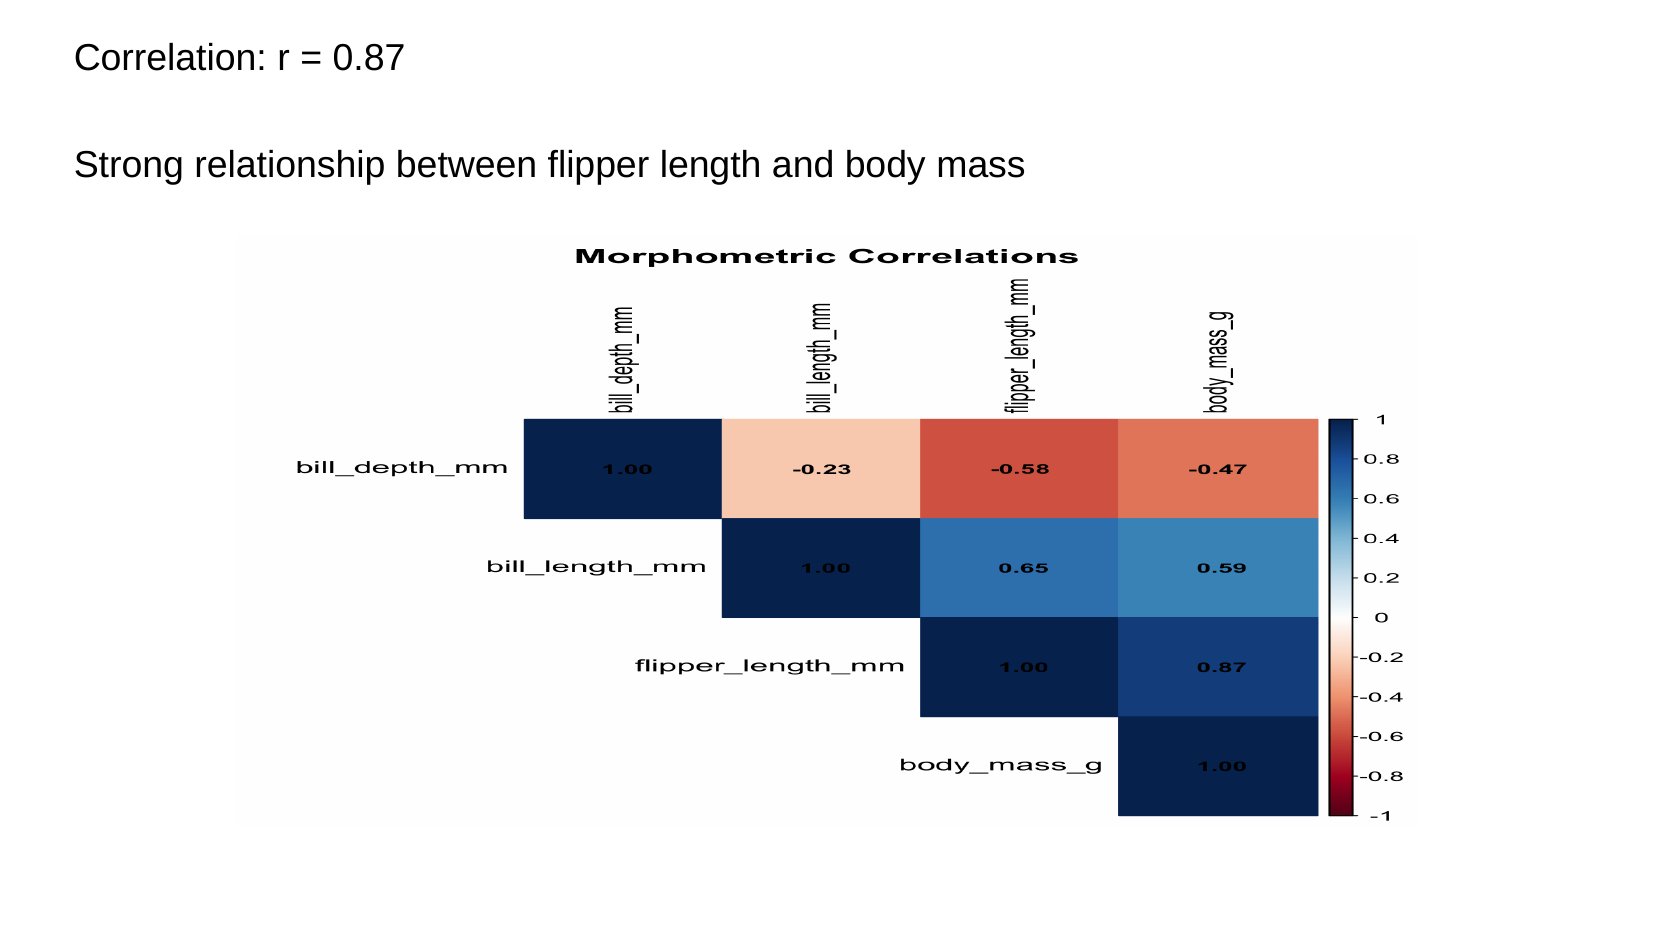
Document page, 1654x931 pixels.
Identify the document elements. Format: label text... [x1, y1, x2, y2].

text_box Correlation: r = 0.87 [59, 29, 1123, 135]
picture [236, 236, 1418, 827]
text_box Strong relationship between flipper length and body mass [59, 135, 1123, 225]
